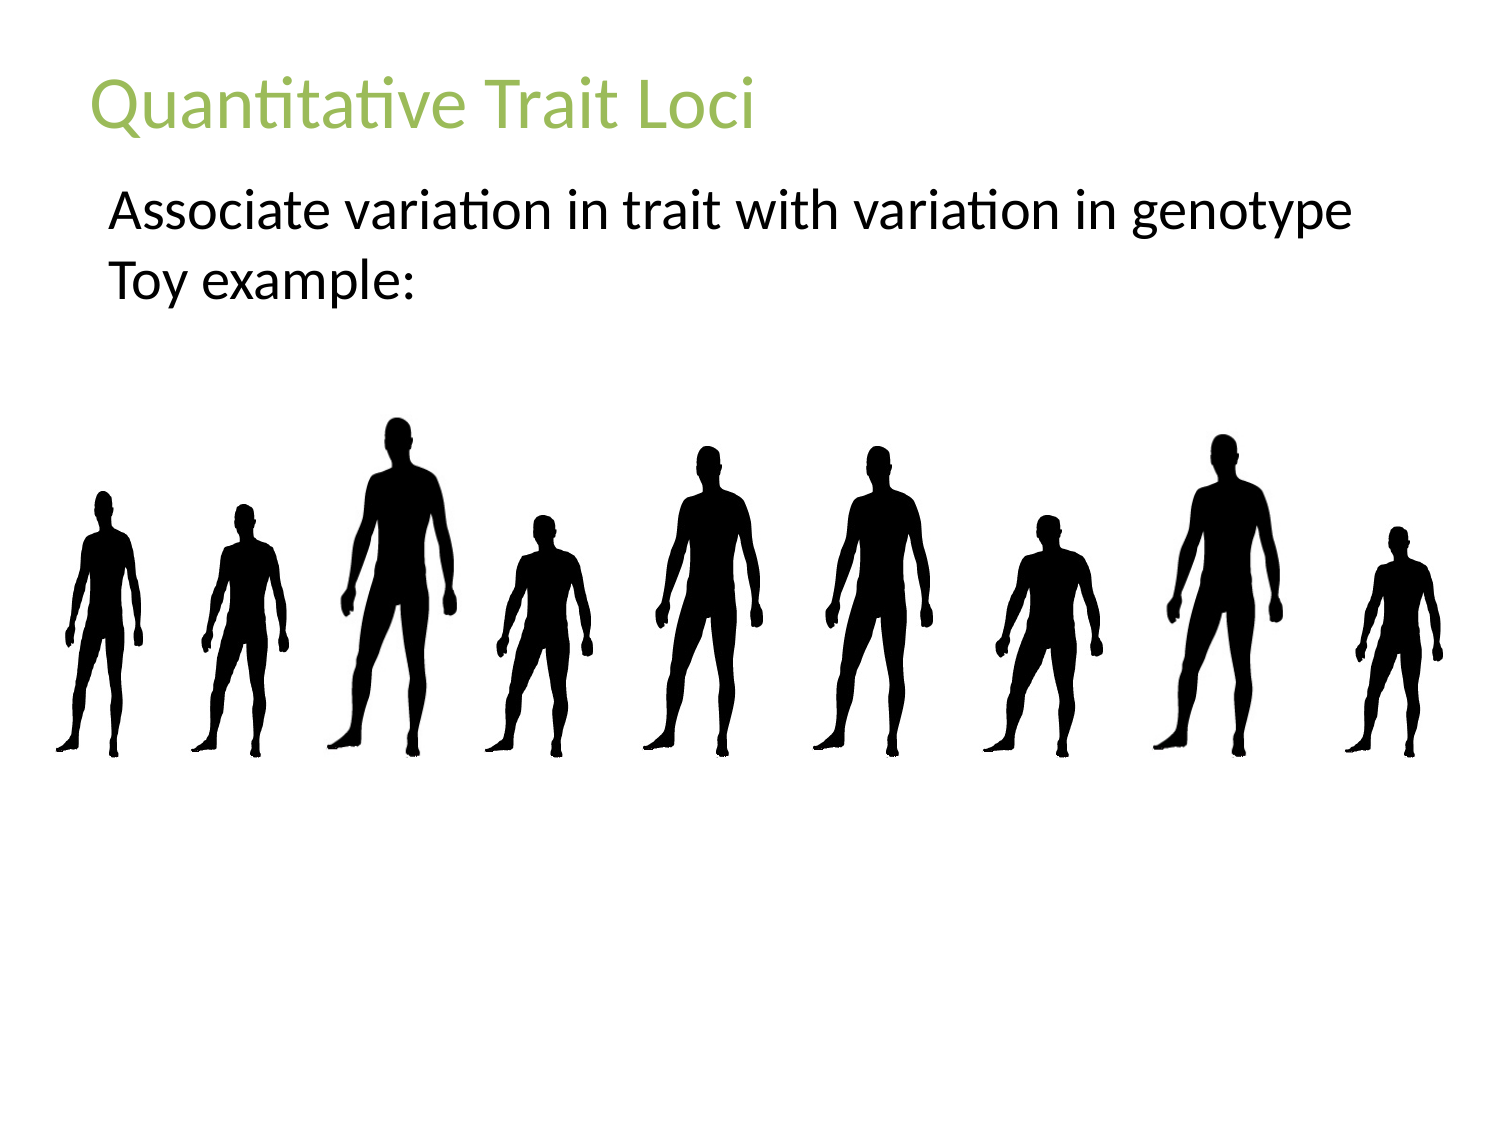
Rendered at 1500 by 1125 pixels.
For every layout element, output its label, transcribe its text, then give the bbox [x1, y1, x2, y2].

picture [187, 498, 293, 758]
picture [52, 485, 147, 758]
picture [808, 439, 938, 758]
picture [480, 509, 598, 758]
picture [1148, 427, 1289, 758]
text_box Quantitative Trait Loci [74, 45, 1425, 153]
picture [638, 439, 768, 758]
picture [978, 509, 1108, 758]
picture [322, 410, 463, 758]
text_box Associate variation in trait with variation in genotype Toy example: [93, 164, 1418, 1043]
picture [1341, 521, 1447, 758]
